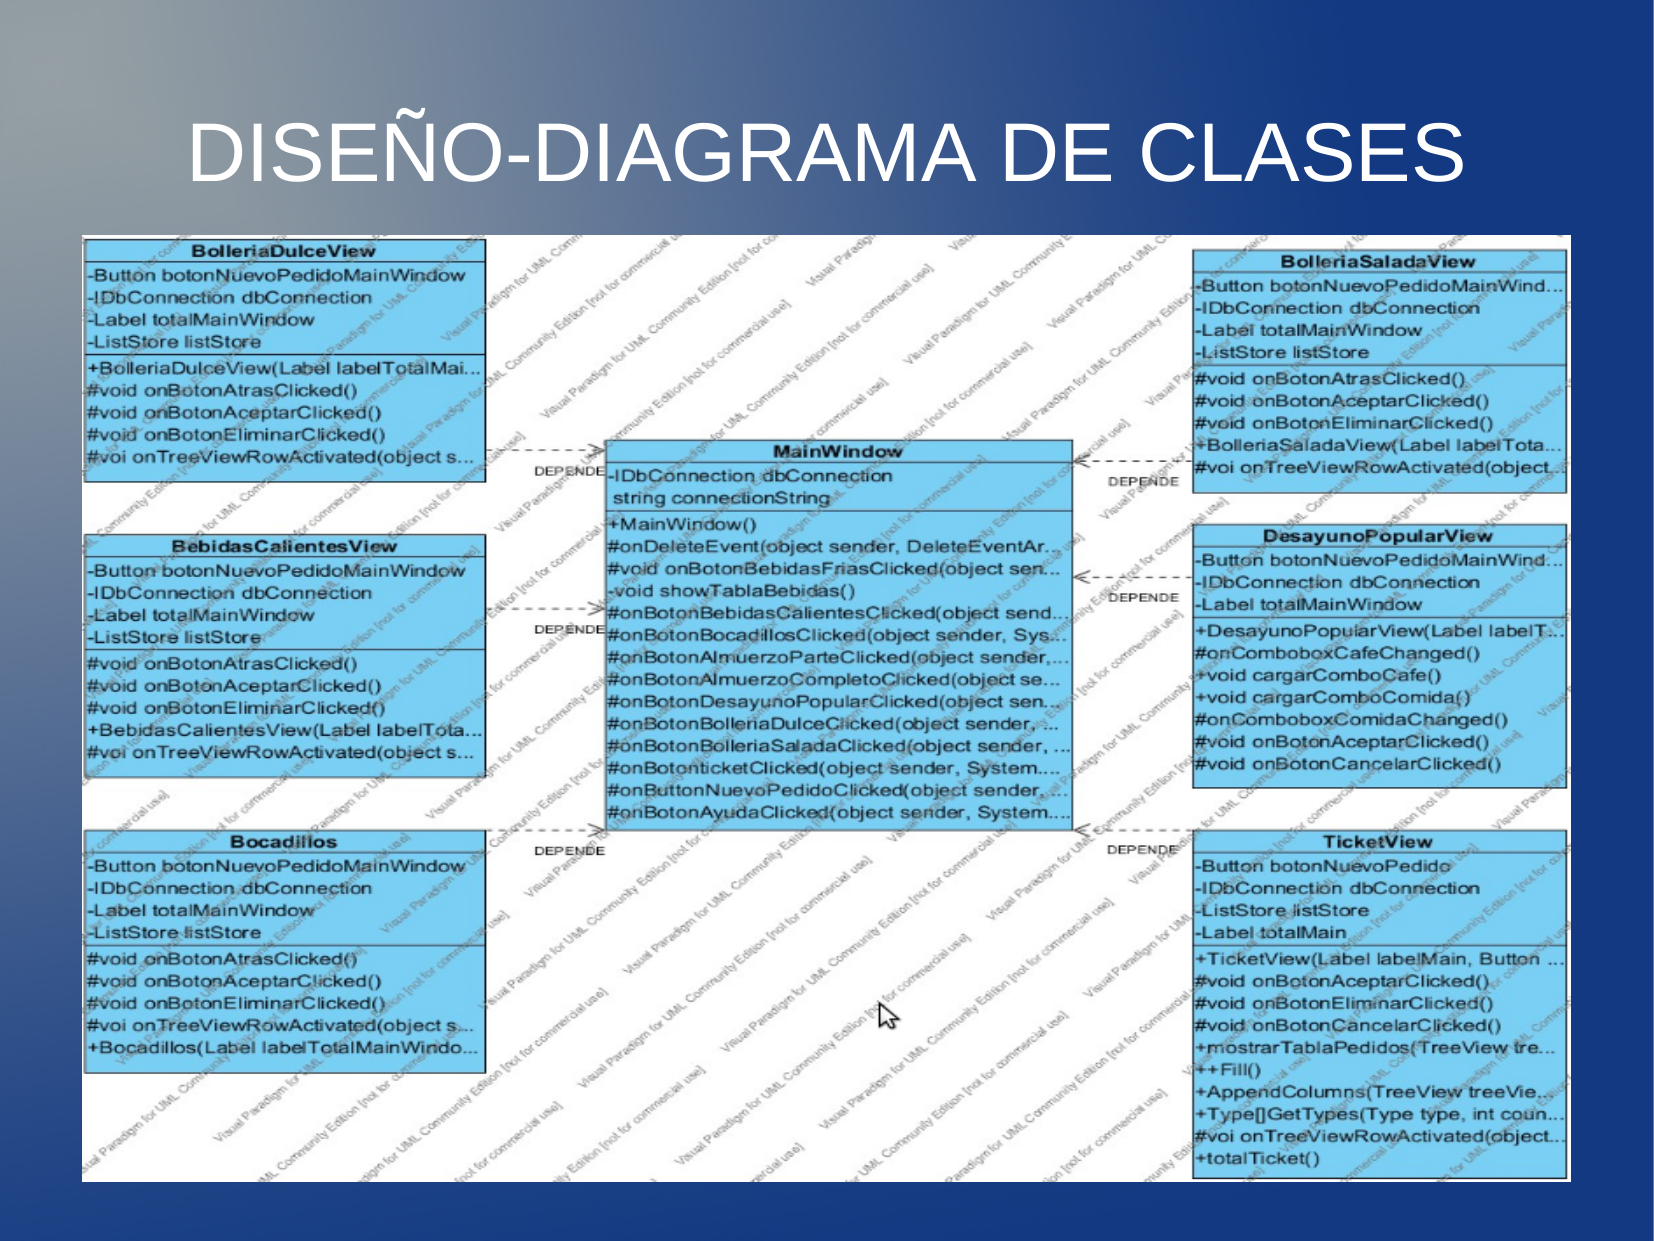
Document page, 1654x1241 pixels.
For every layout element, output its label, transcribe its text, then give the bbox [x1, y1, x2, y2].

picture [0, 0, 1654, 1241]
title DISEÑO-DIAGRAMA DE CLASES [82, 49, 1571, 235]
